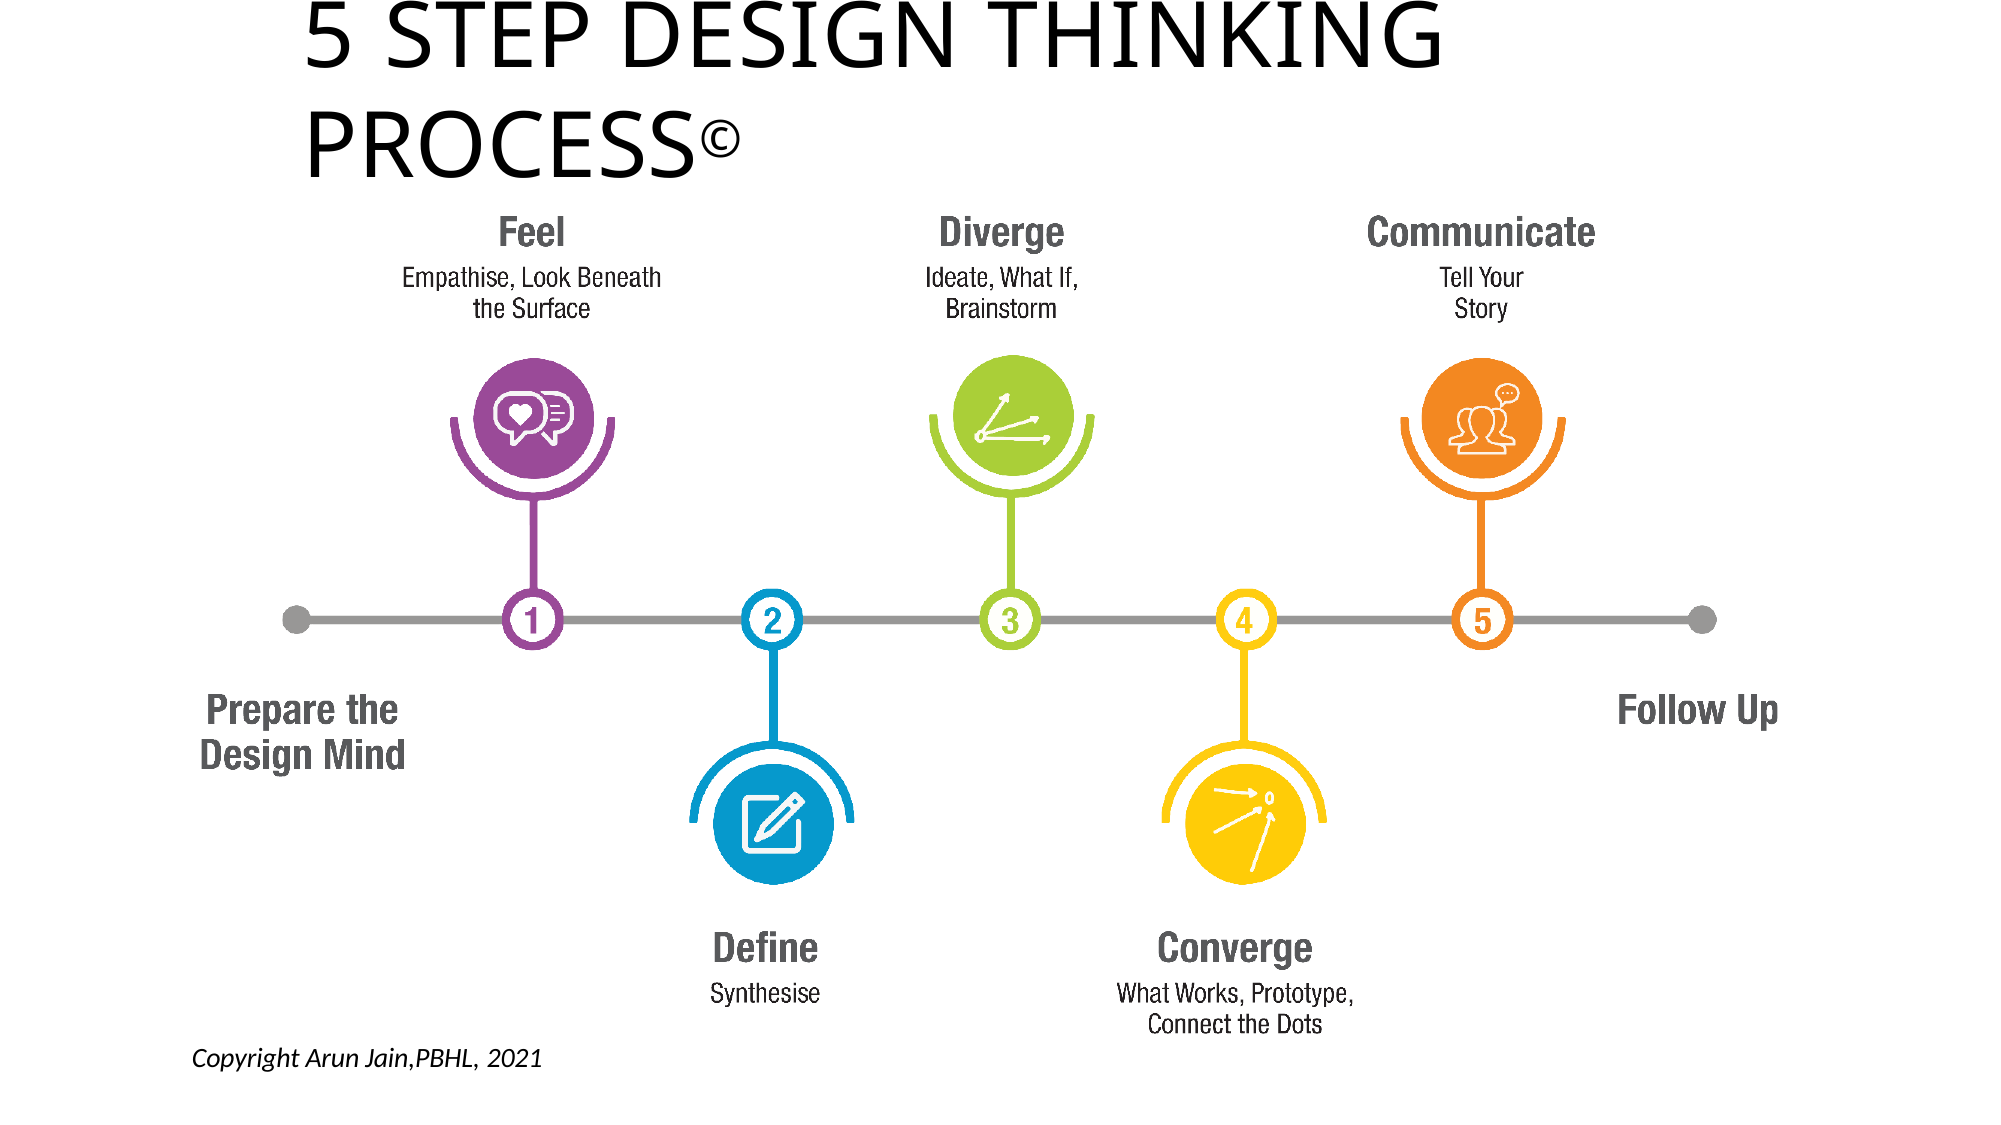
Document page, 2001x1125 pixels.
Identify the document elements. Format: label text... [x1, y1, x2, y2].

text_box [202, 216, 1777, 1033]
title 5 STEP DESIGN THINKING PROCESS© [294, 27, 1764, 142]
text_box Copyright Arun Jain,PBHL, 2021 [189, 1037, 549, 1074]
